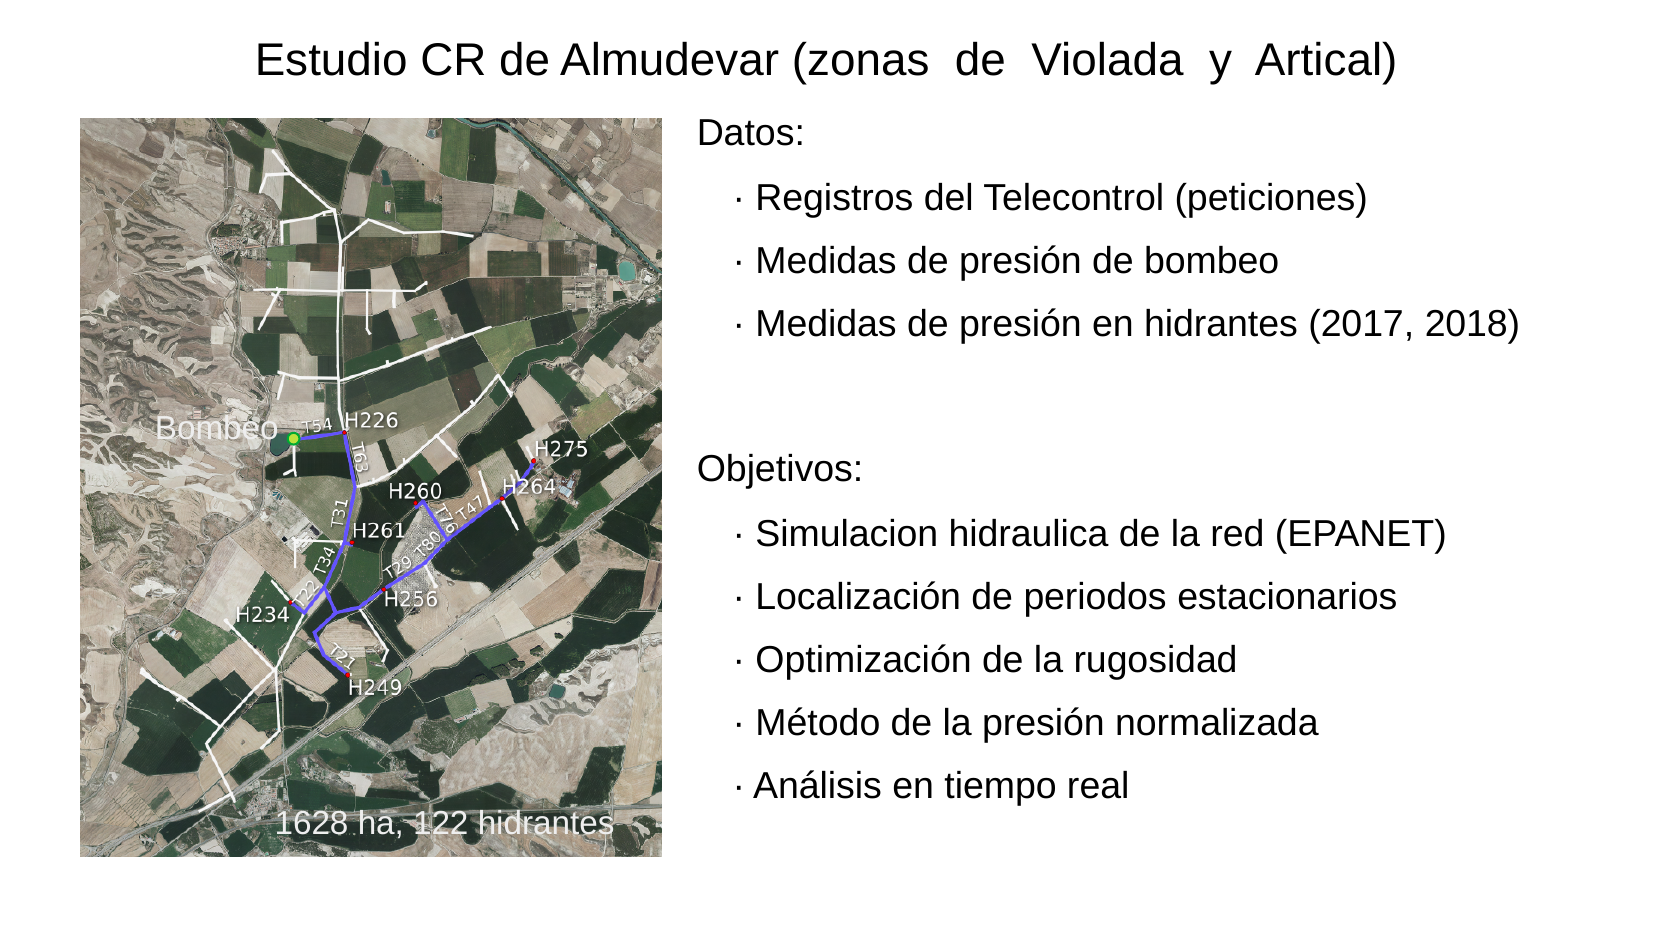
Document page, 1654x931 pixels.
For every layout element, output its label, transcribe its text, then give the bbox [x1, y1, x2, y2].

title · Registros del Telecontrol (peticiones) · Medidas de presión de bombeo · Medidas de presión en hidrantes (2017, 2018) [732, 155, 1630, 414]
picture [80, 118, 662, 857]
text_box Bombeo [140, 402, 312, 462]
title · Simulacion hidraulica de la red (EPANET) · Localización de periodos estacionarios · Optimización de la rugosidad · Método de la presión normalizada · Análisis en tiempo real [732, 491, 1630, 807]
title Estudio CR de Almudevar (zonas de Violada y Artical) [82, 19, 1571, 101]
title Datos: [696, 90, 1595, 349]
title Objetivos: [696, 426, 1595, 686]
text_box 1628 ha, 122 hidrantes [259, 797, 668, 857]
